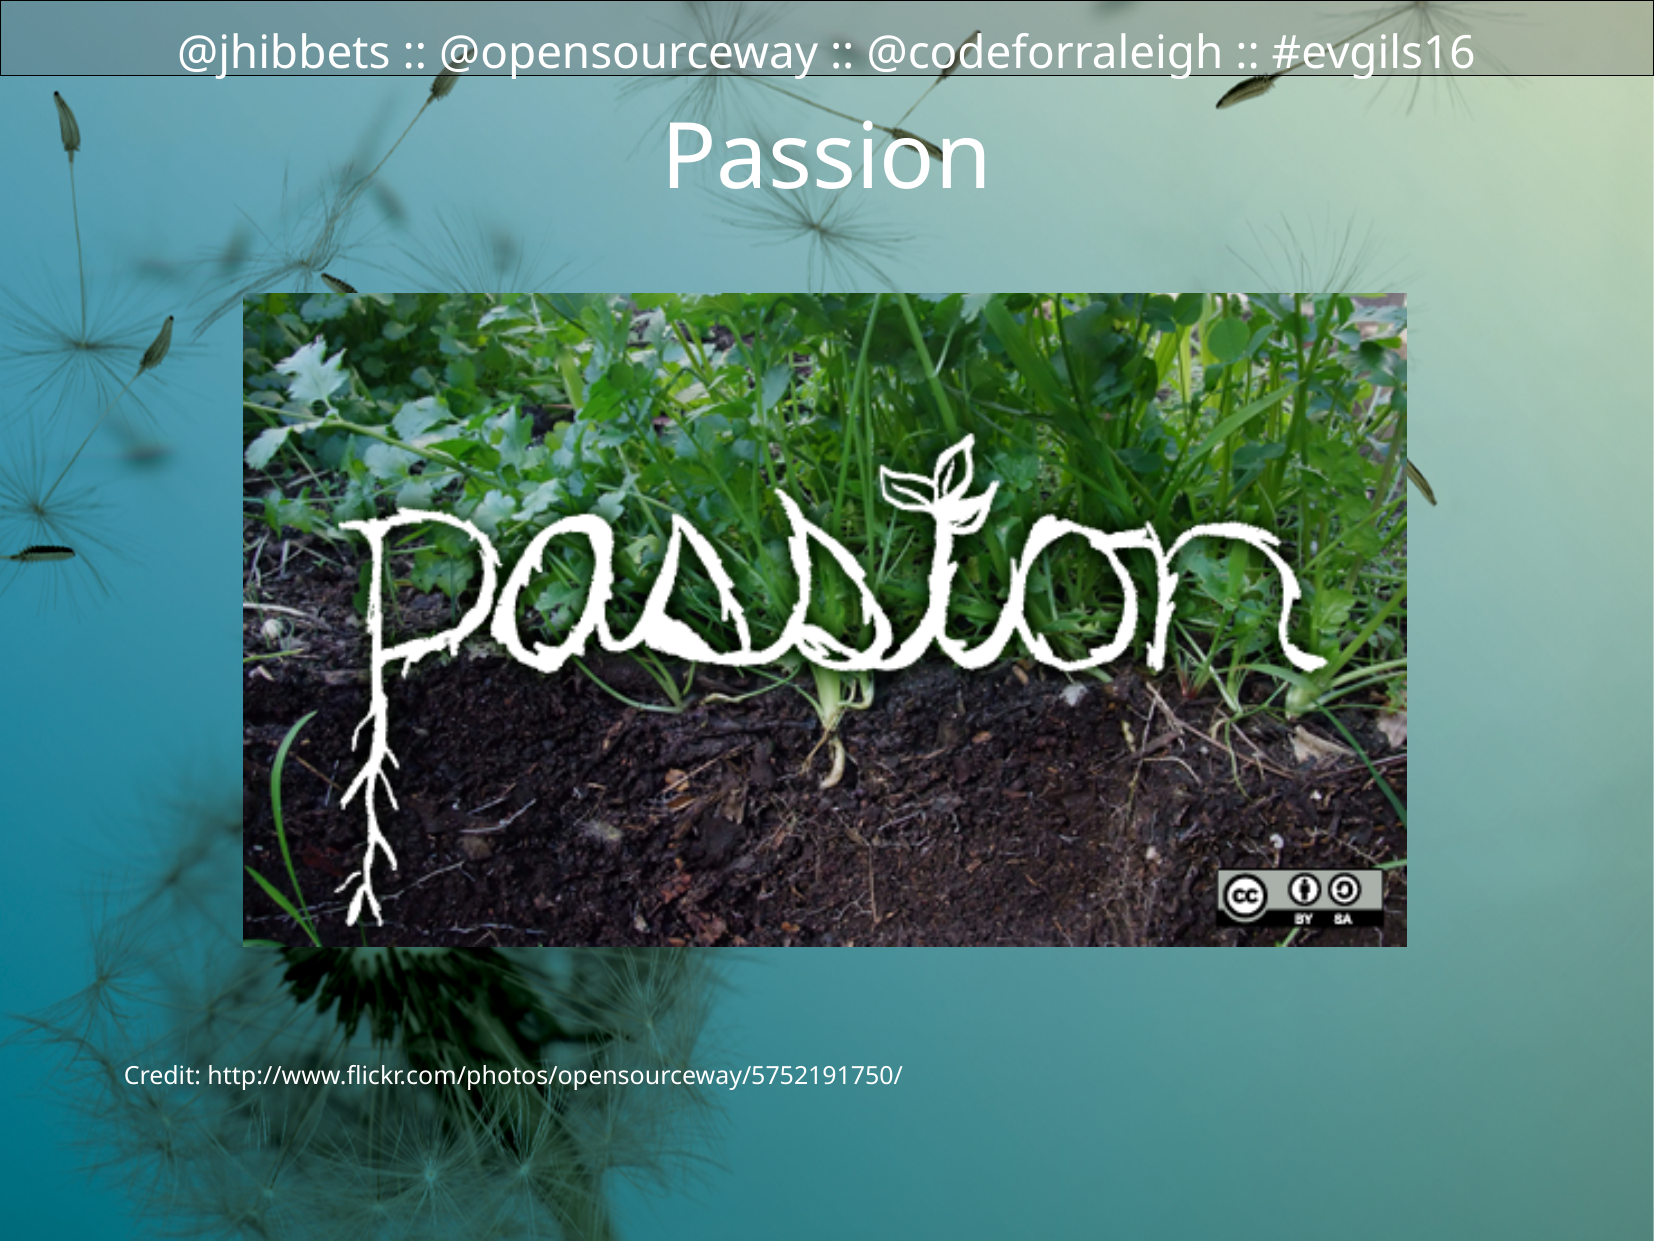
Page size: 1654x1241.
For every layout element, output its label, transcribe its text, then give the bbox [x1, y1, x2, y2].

title Passion [82, 49, 1571, 257]
picture [0, 76, 1654, 1241]
text_box Credit: http://www.flickr.com/photos/opensourceway/5752191750/ [109, 1050, 917, 1094]
